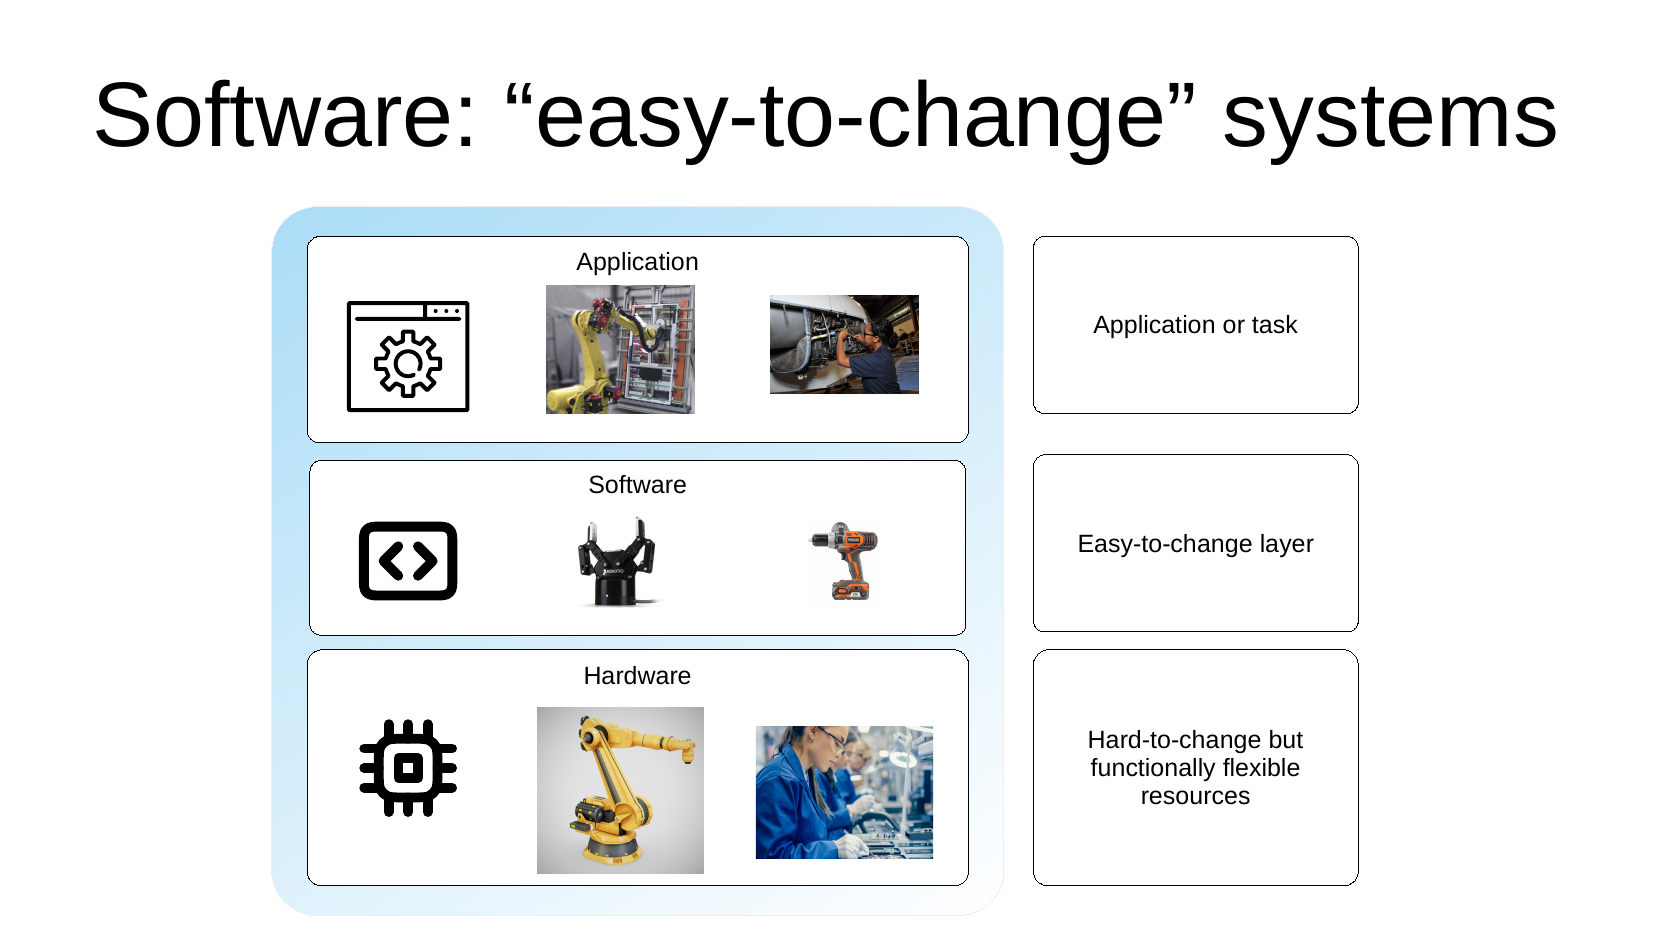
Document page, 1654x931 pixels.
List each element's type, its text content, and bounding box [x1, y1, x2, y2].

text_box Application or task [1033, 236, 1359, 414]
picture [561, 512, 680, 613]
picture [804, 520, 885, 609]
text_box Application [307, 236, 969, 443]
title Software: “easy-to-change” systems [82, 37, 1571, 193]
text_box Hardware [307, 649, 969, 886]
picture [537, 707, 704, 875]
picture [346, 295, 470, 418]
picture [770, 295, 919, 394]
picture [755, 726, 934, 859]
text_box Hard-to-change but functionally flexible resources [1033, 649, 1359, 886]
text_box Software [309, 460, 966, 636]
picture [349, 501, 468, 621]
text_box [271, 206, 1004, 916]
picture [349, 709, 467, 827]
text_box Easy-to-change layer [1033, 454, 1359, 632]
picture [546, 285, 695, 414]
